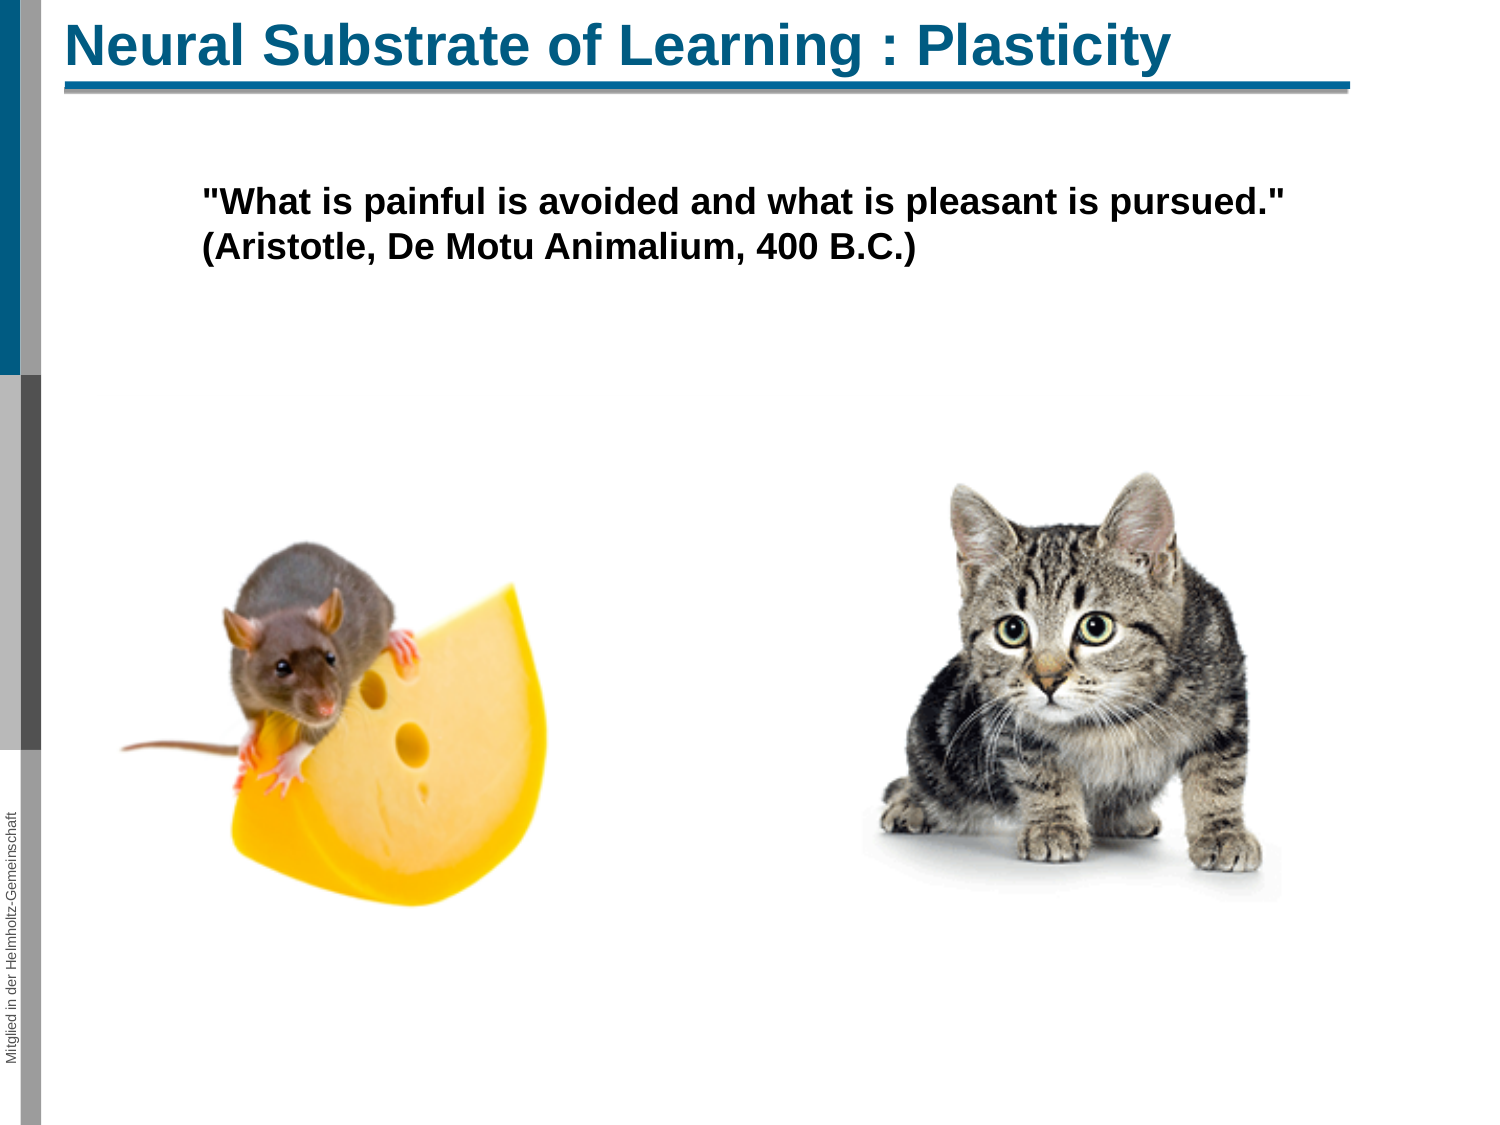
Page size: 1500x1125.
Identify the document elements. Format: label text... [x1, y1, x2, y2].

picture [97, 394, 1311, 938]
text_box "What is painful is avoided and what is pleasant is pursued." (Aristotle, De Motu Animalium, 400 B.C.) [187, 169, 1302, 320]
text_box Neural Substrate of Learning : Plasticity [64, 7, 1440, 102]
